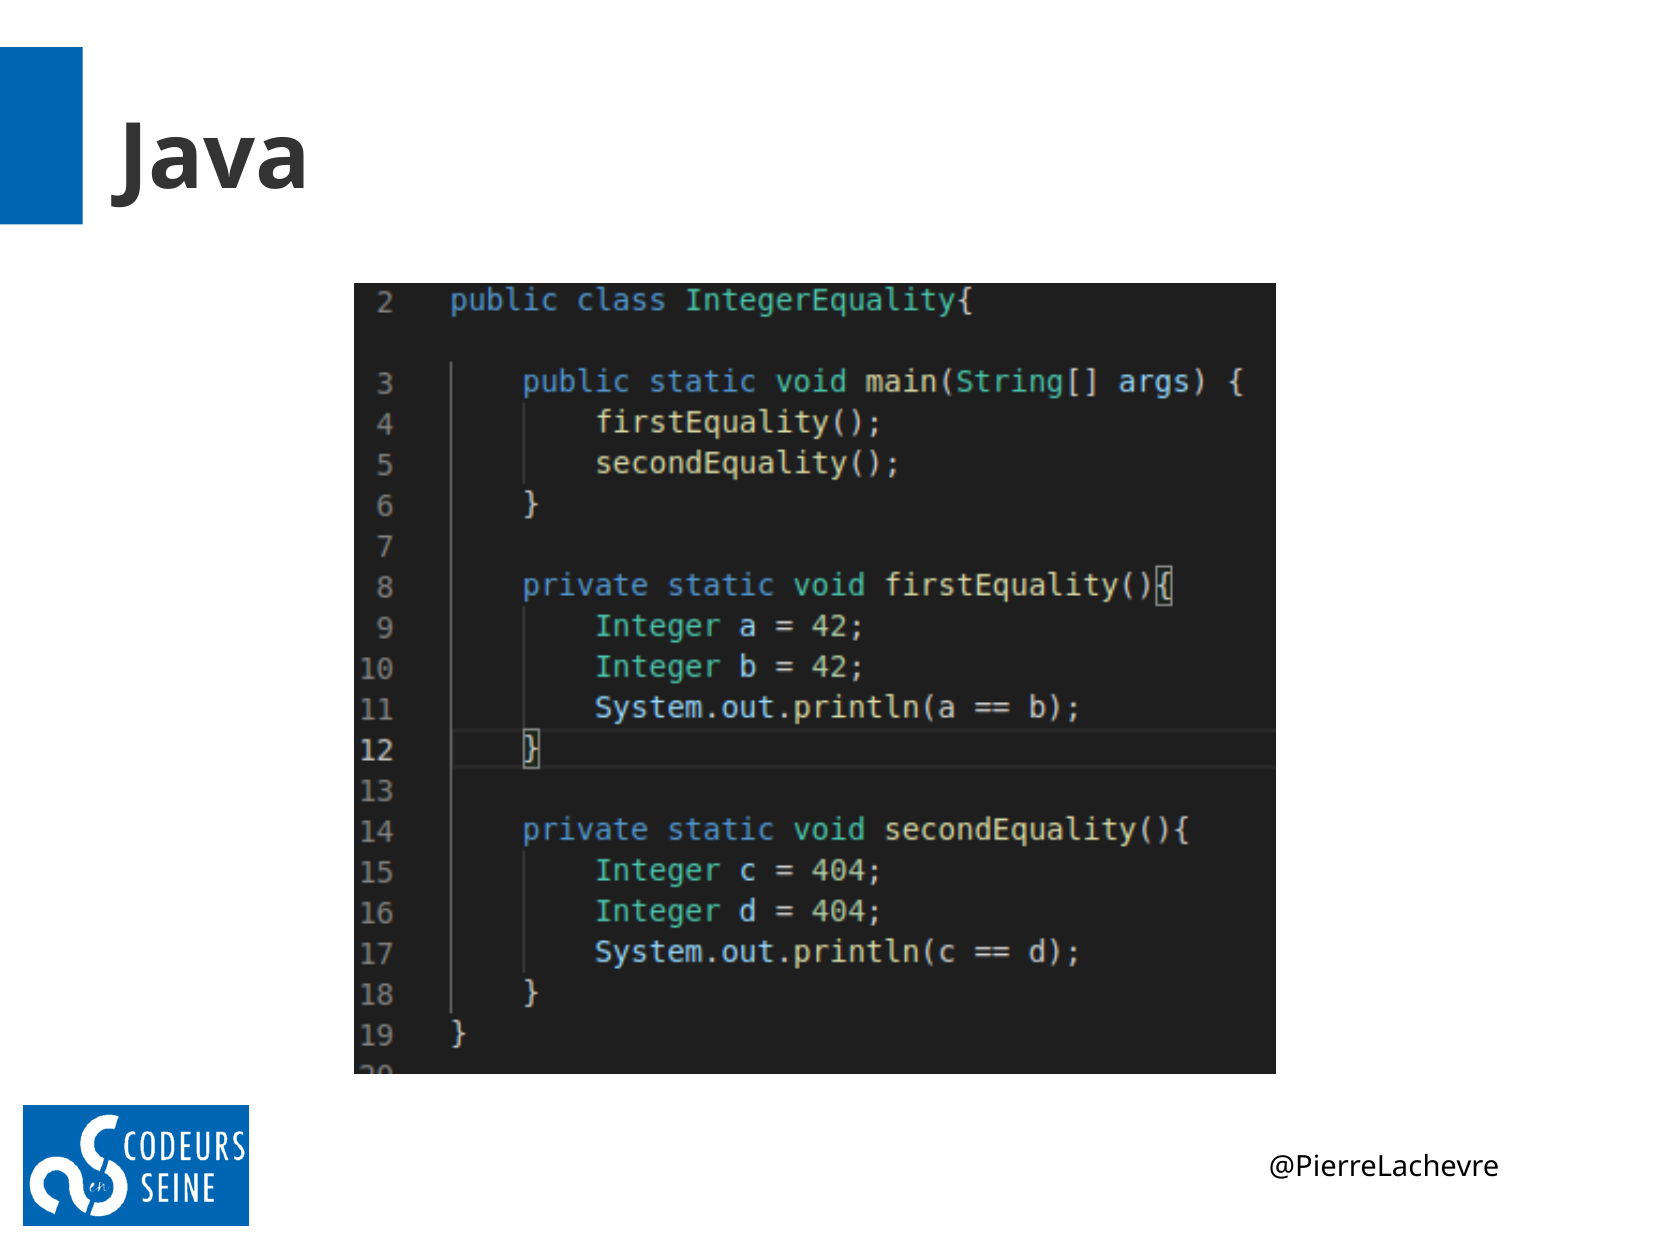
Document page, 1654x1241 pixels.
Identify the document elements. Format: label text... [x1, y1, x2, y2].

picture [354, 283, 1276, 1075]
title Java [118, 49, 1571, 257]
picture [23, 1105, 249, 1226]
